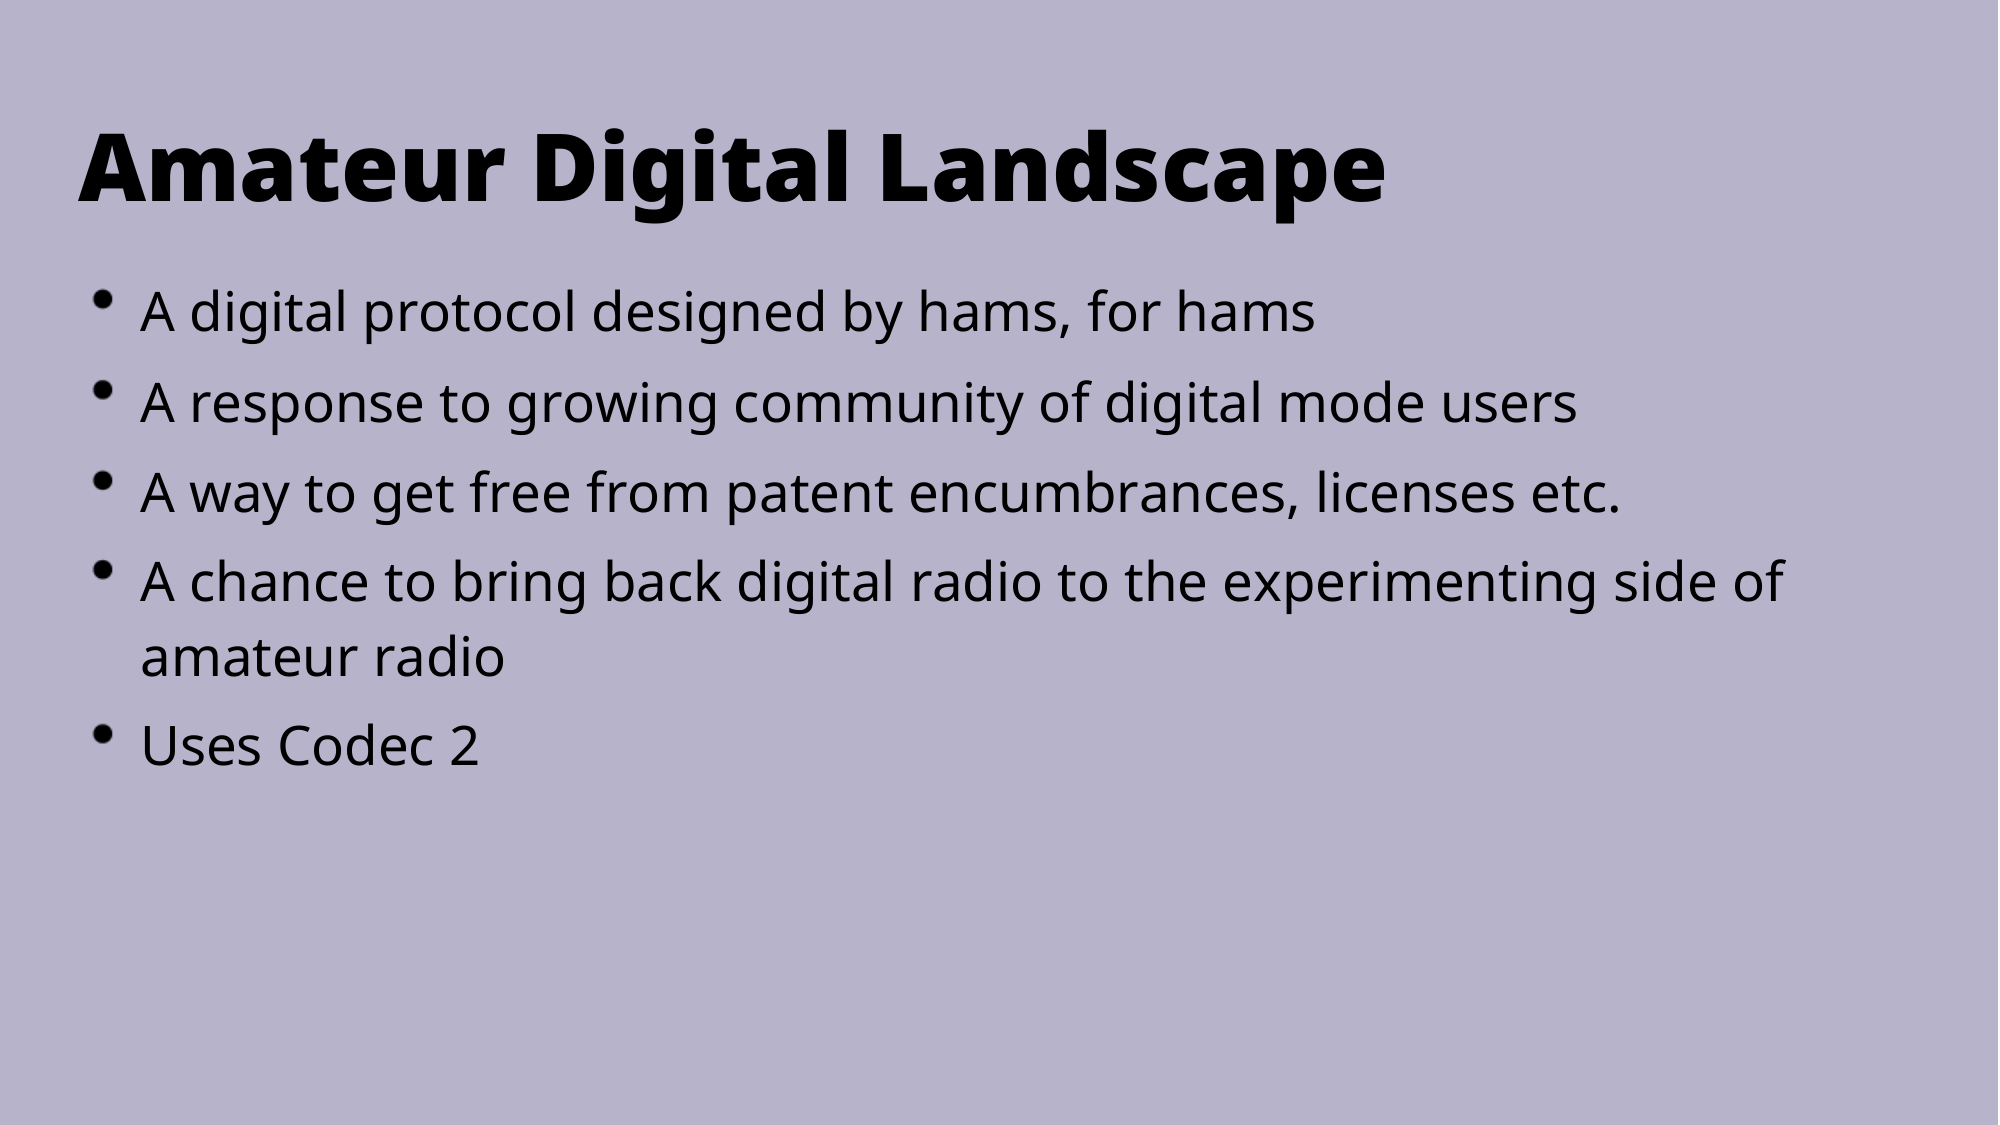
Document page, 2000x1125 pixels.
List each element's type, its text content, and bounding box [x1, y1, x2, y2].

text_box A way to get free from patent encumbrances, licenses etc. [140, 454, 1538, 510]
picture [0, 0, 1998, 1125]
text_box Uses Codec 2 [140, 707, 471, 763]
text_box A response to growing community of digital mode users [140, 363, 1482, 419]
text_box amateur radio [140, 618, 476, 674]
text_box A digital protocol designed by hams, for hams [140, 273, 1235, 328]
text_box Amateur Digital Landscape [78, 101, 1202, 195]
text_box A chance to bring back digital radio to the experimenting side of [140, 543, 1679, 599]
